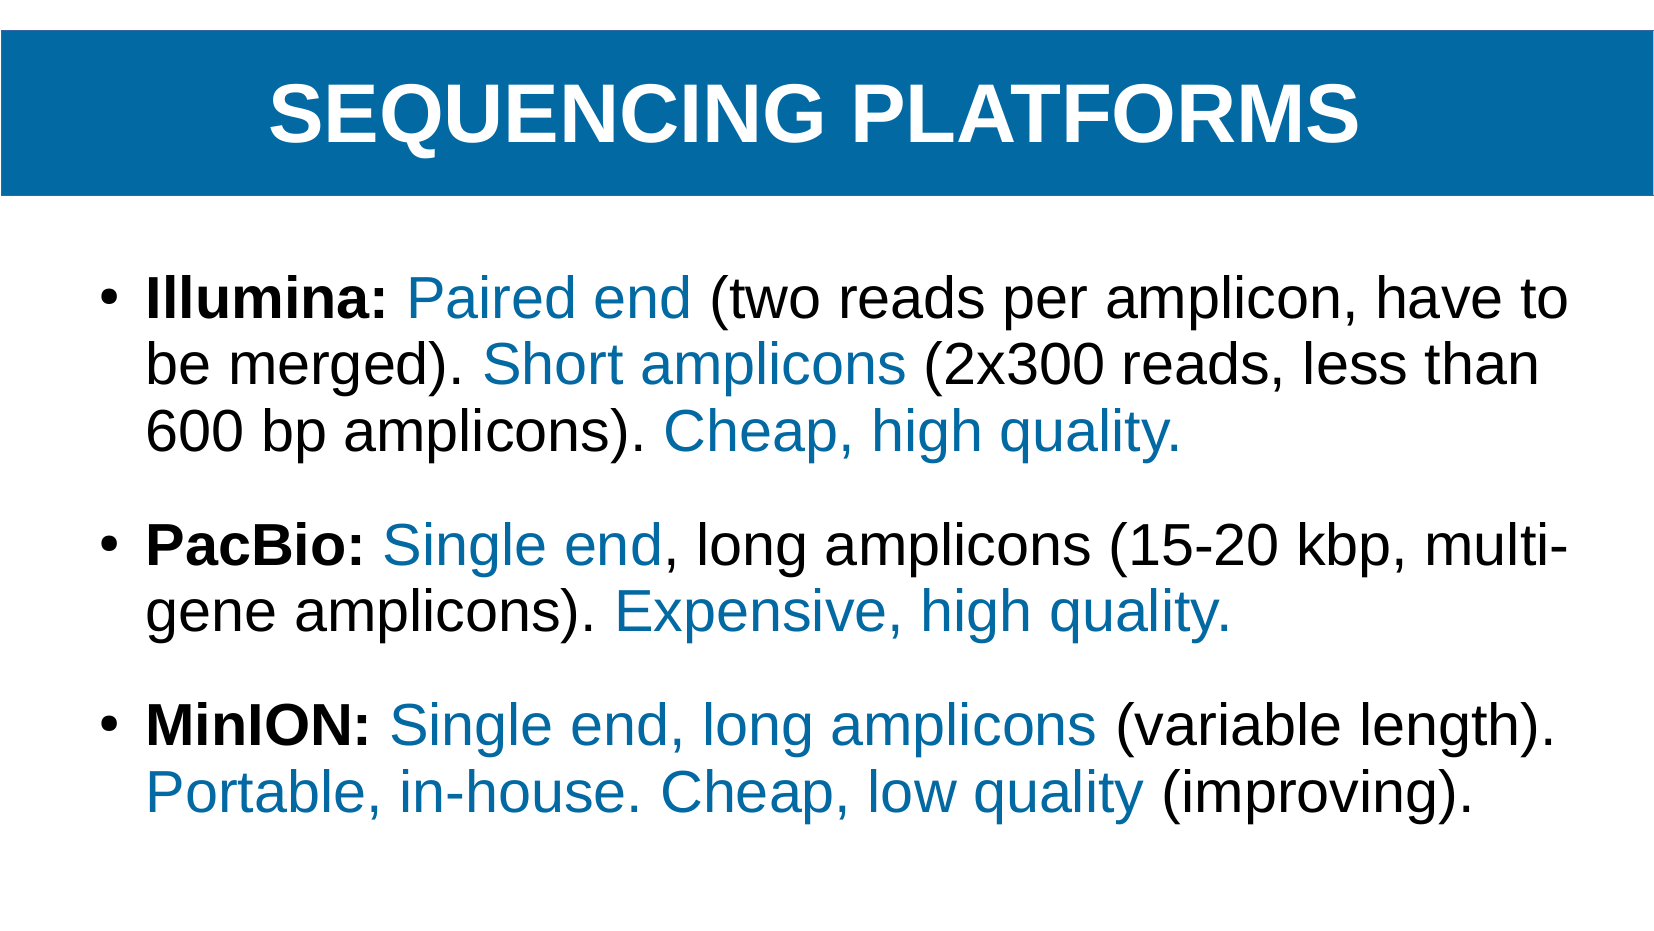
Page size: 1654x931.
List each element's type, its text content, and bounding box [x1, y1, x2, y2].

text_box [1, 30, 1654, 196]
text_box SEQUENCING PLATFORMS [223, 59, 1407, 168]
list Illumina: Paired end (two reads per amplicon, have to be merged). Short amplicons (2x300 reads, less than 600 bp amplicons). Cheap, high quality. PacBio: Single end, long amplicons (15-20 kbp, multi-gene amplicons). Expensive, high quality. MinION: Single end, long amplicons (variable length). Portable, in-house. Cheap, low quality (improving). [82, 264, 1571, 888]
